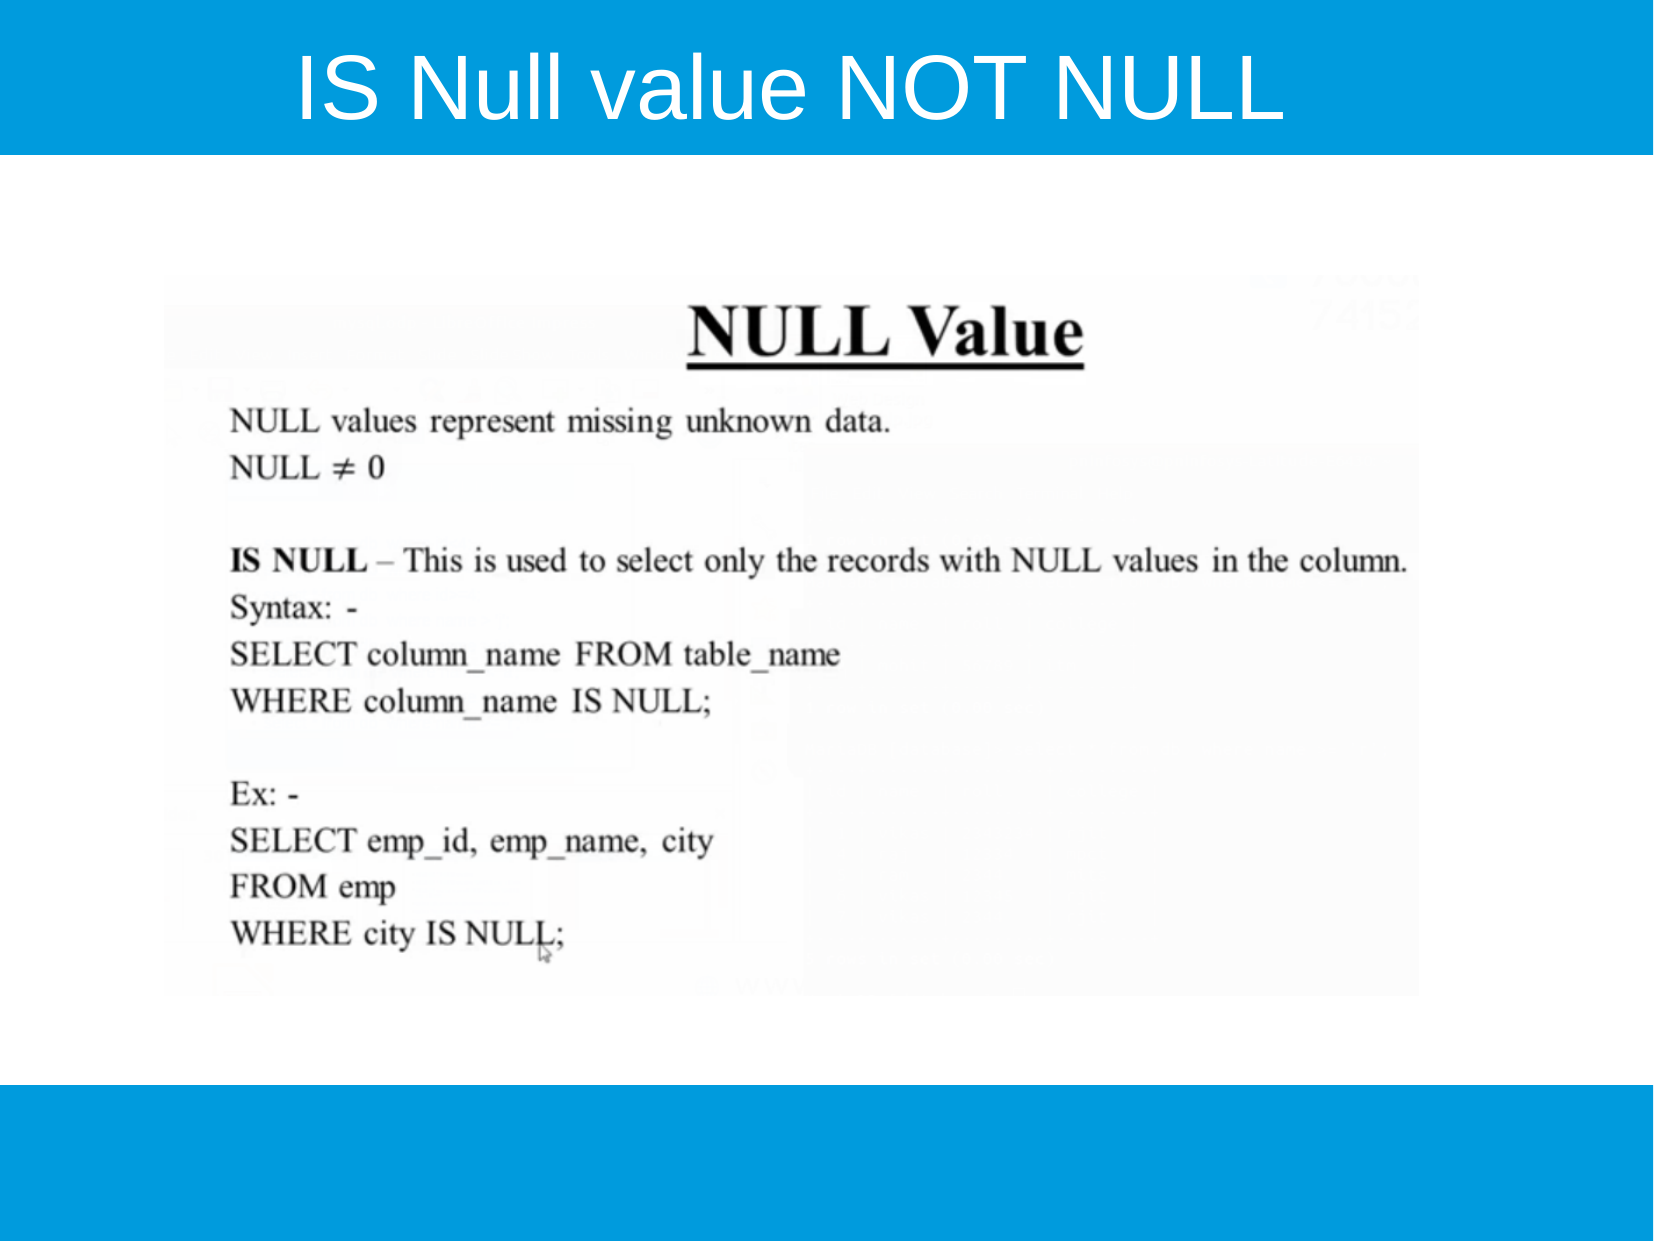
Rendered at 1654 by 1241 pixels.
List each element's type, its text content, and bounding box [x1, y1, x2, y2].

picture [164, 275, 1419, 996]
title IS Null value NOT NULL [47, 35, 1536, 141]
